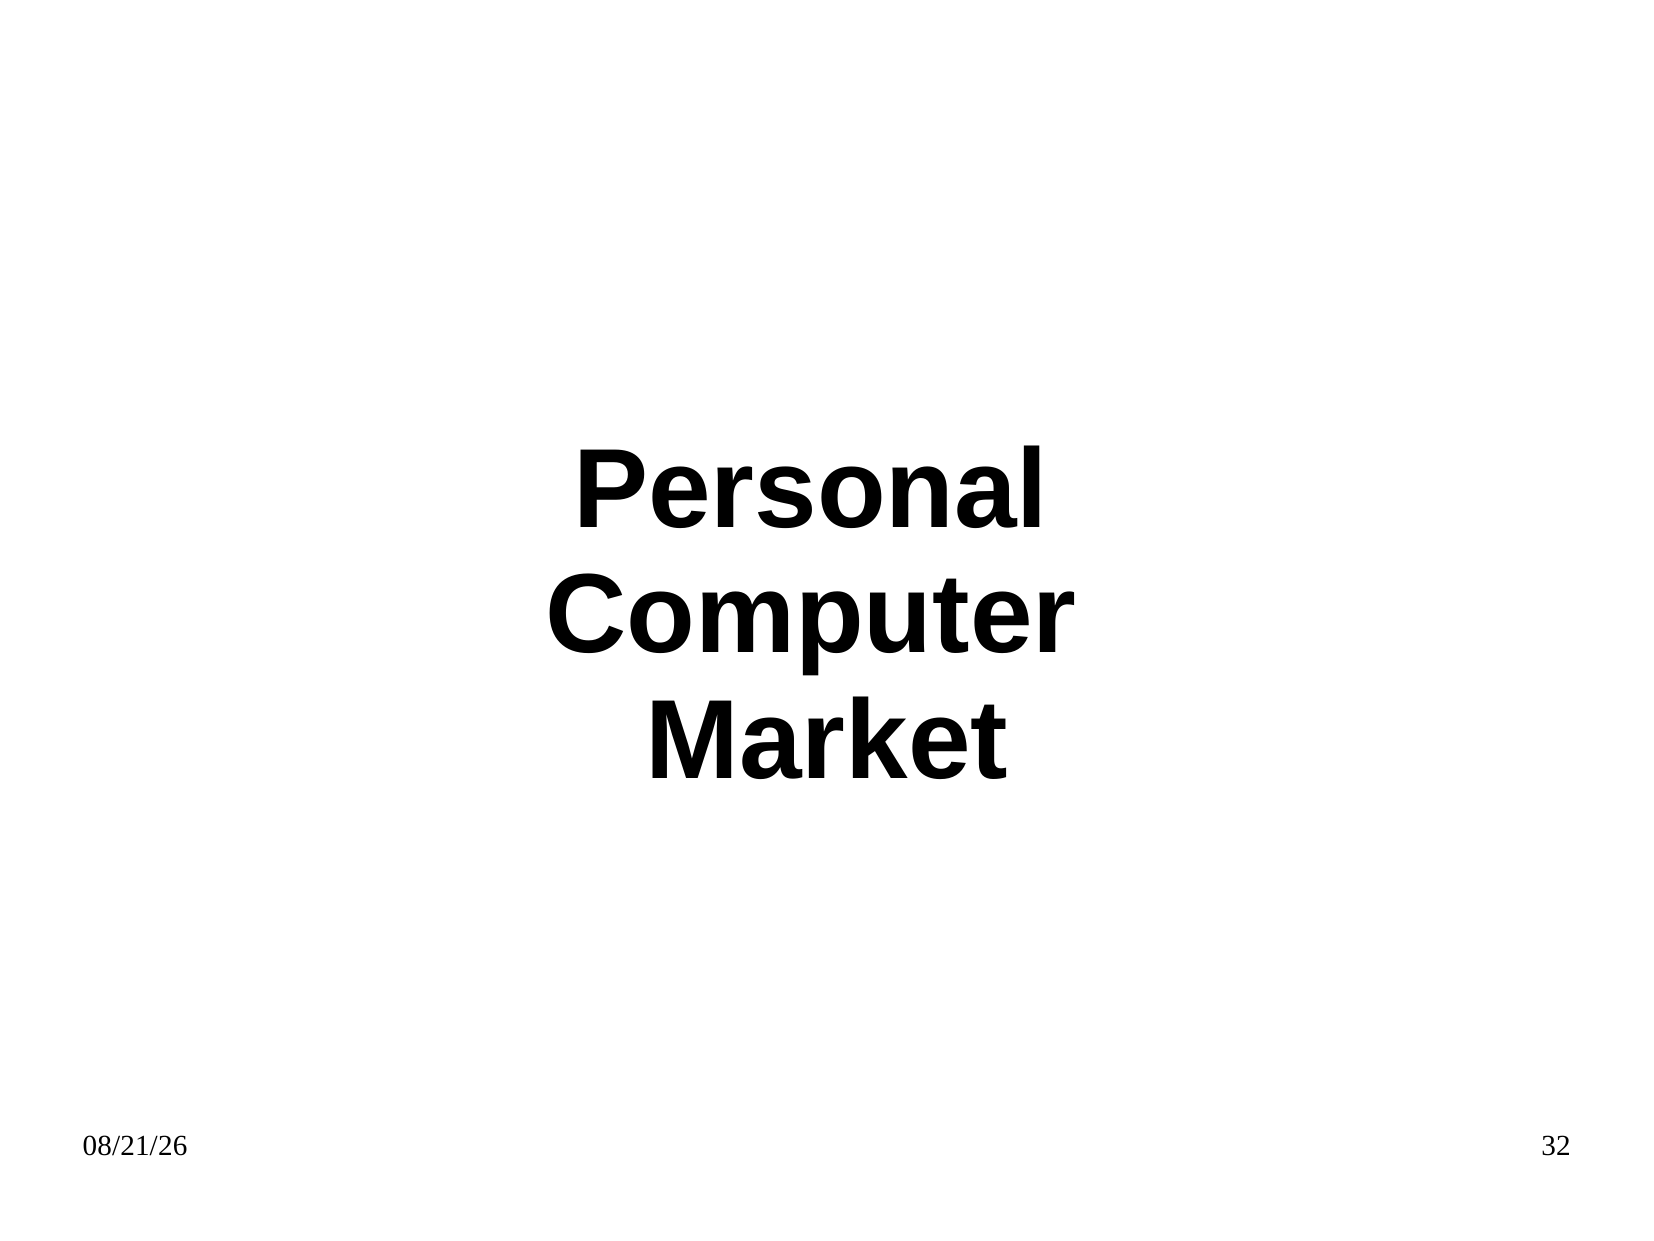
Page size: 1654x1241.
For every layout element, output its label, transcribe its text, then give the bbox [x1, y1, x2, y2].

title Personal Computer Market [82, 425, 1571, 802]
